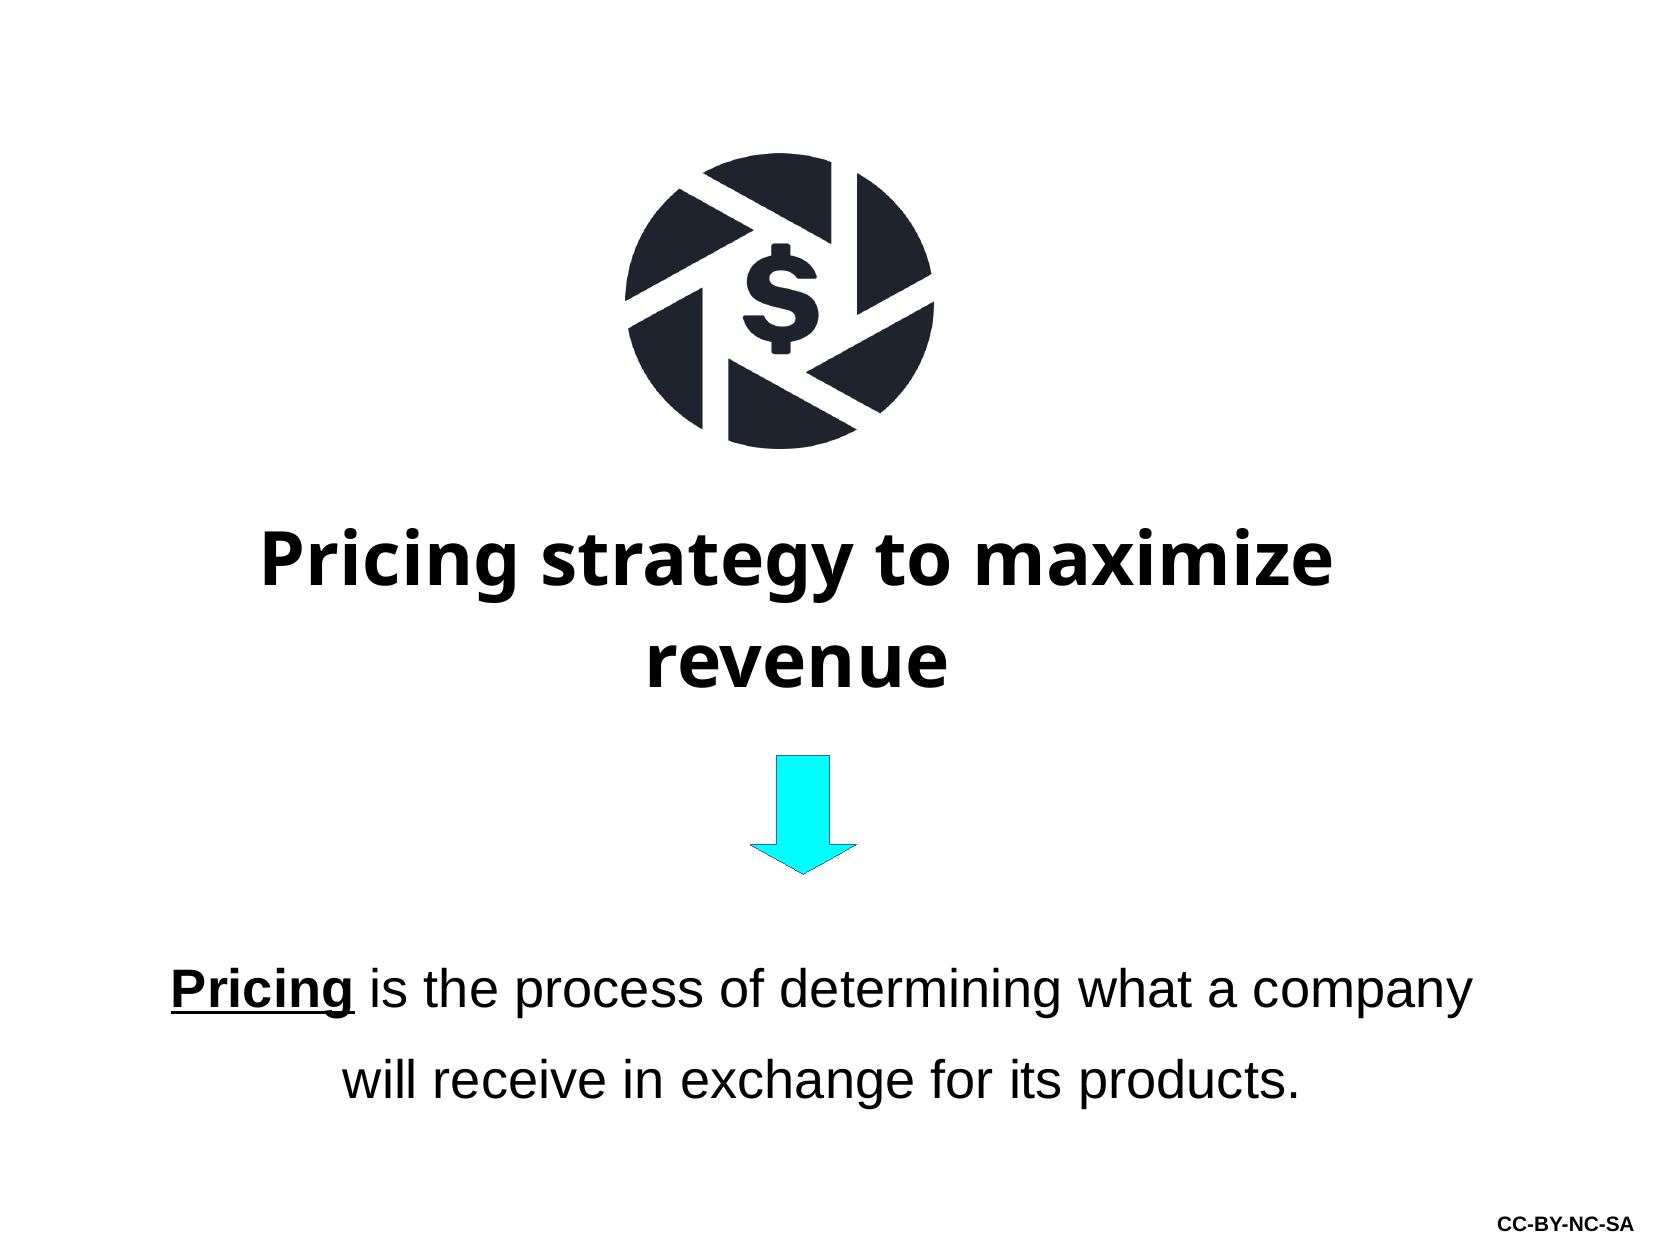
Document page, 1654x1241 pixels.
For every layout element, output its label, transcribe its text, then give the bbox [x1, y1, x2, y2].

text_box Pricing is the process of determining what a company will receive in exchange for its products. [118, 921, 1528, 1088]
picture [625, 153, 934, 449]
title Pricing strategy to maximize revenue [106, 496, 1489, 719]
text_box CC-BY-NC-SA [1482, 1204, 1654, 1241]
text_box [750, 755, 857, 875]
